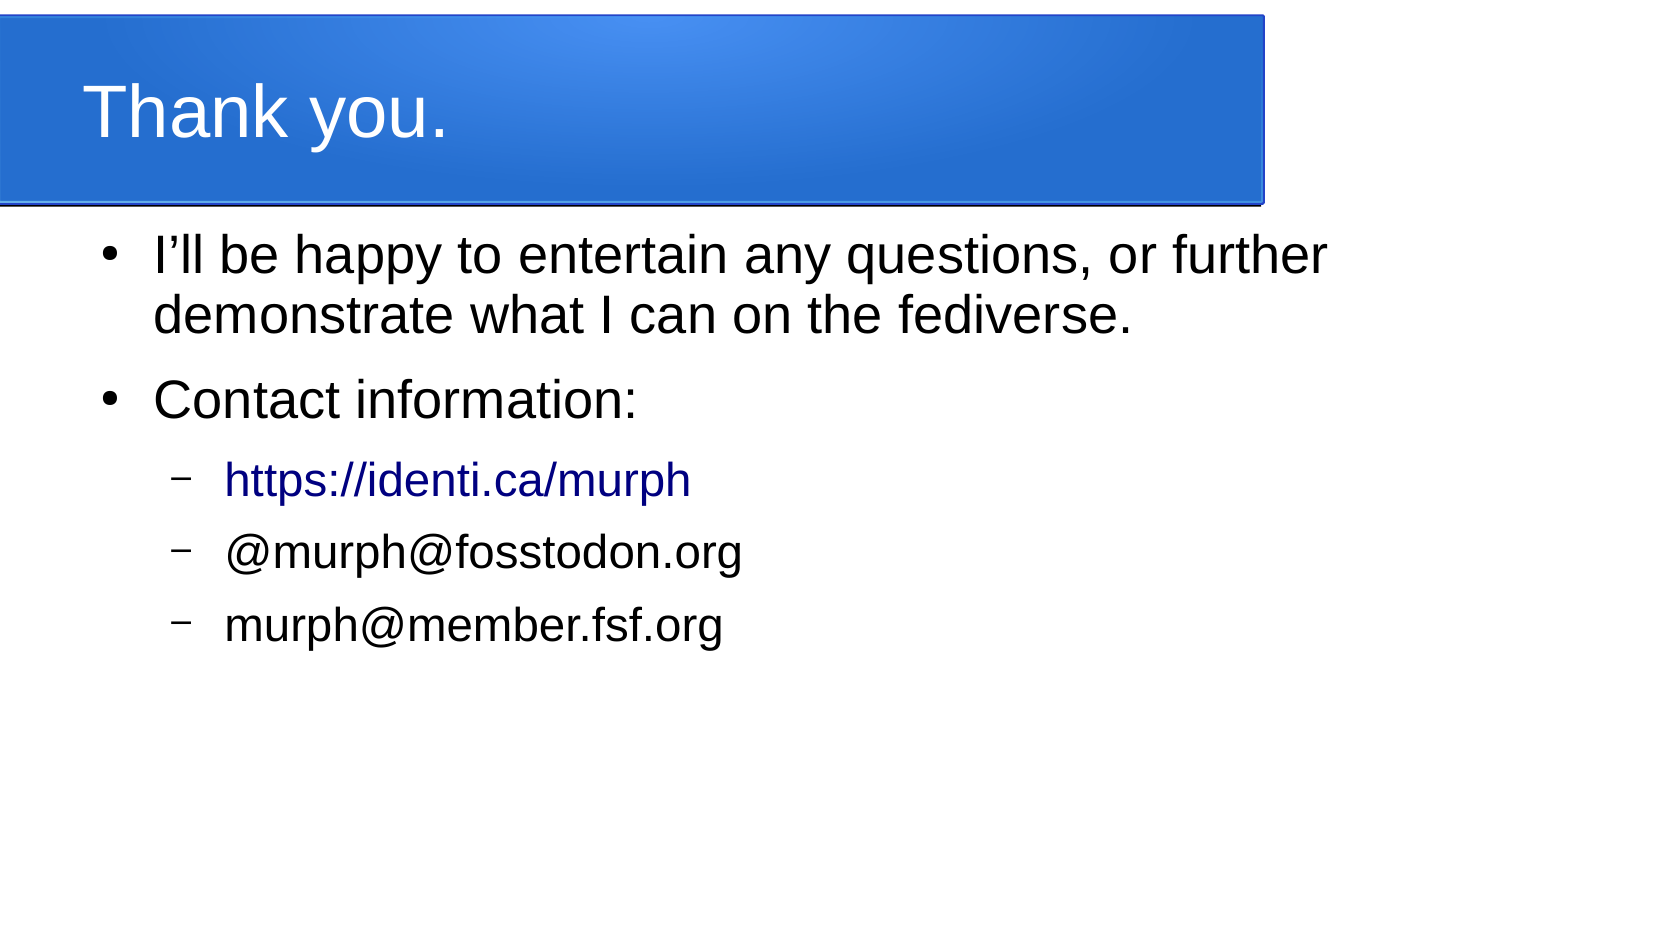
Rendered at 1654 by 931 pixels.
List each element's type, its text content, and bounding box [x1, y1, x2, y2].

title Thank you. [82, 35, 1235, 189]
list I’ll be happy to entertain any questions, or further demonstrate what I can on the fediverse. Contact information: https://identi.ca/murph @murph@fosstodon.org murph@member.fsf.org [82, 224, 1571, 764]
